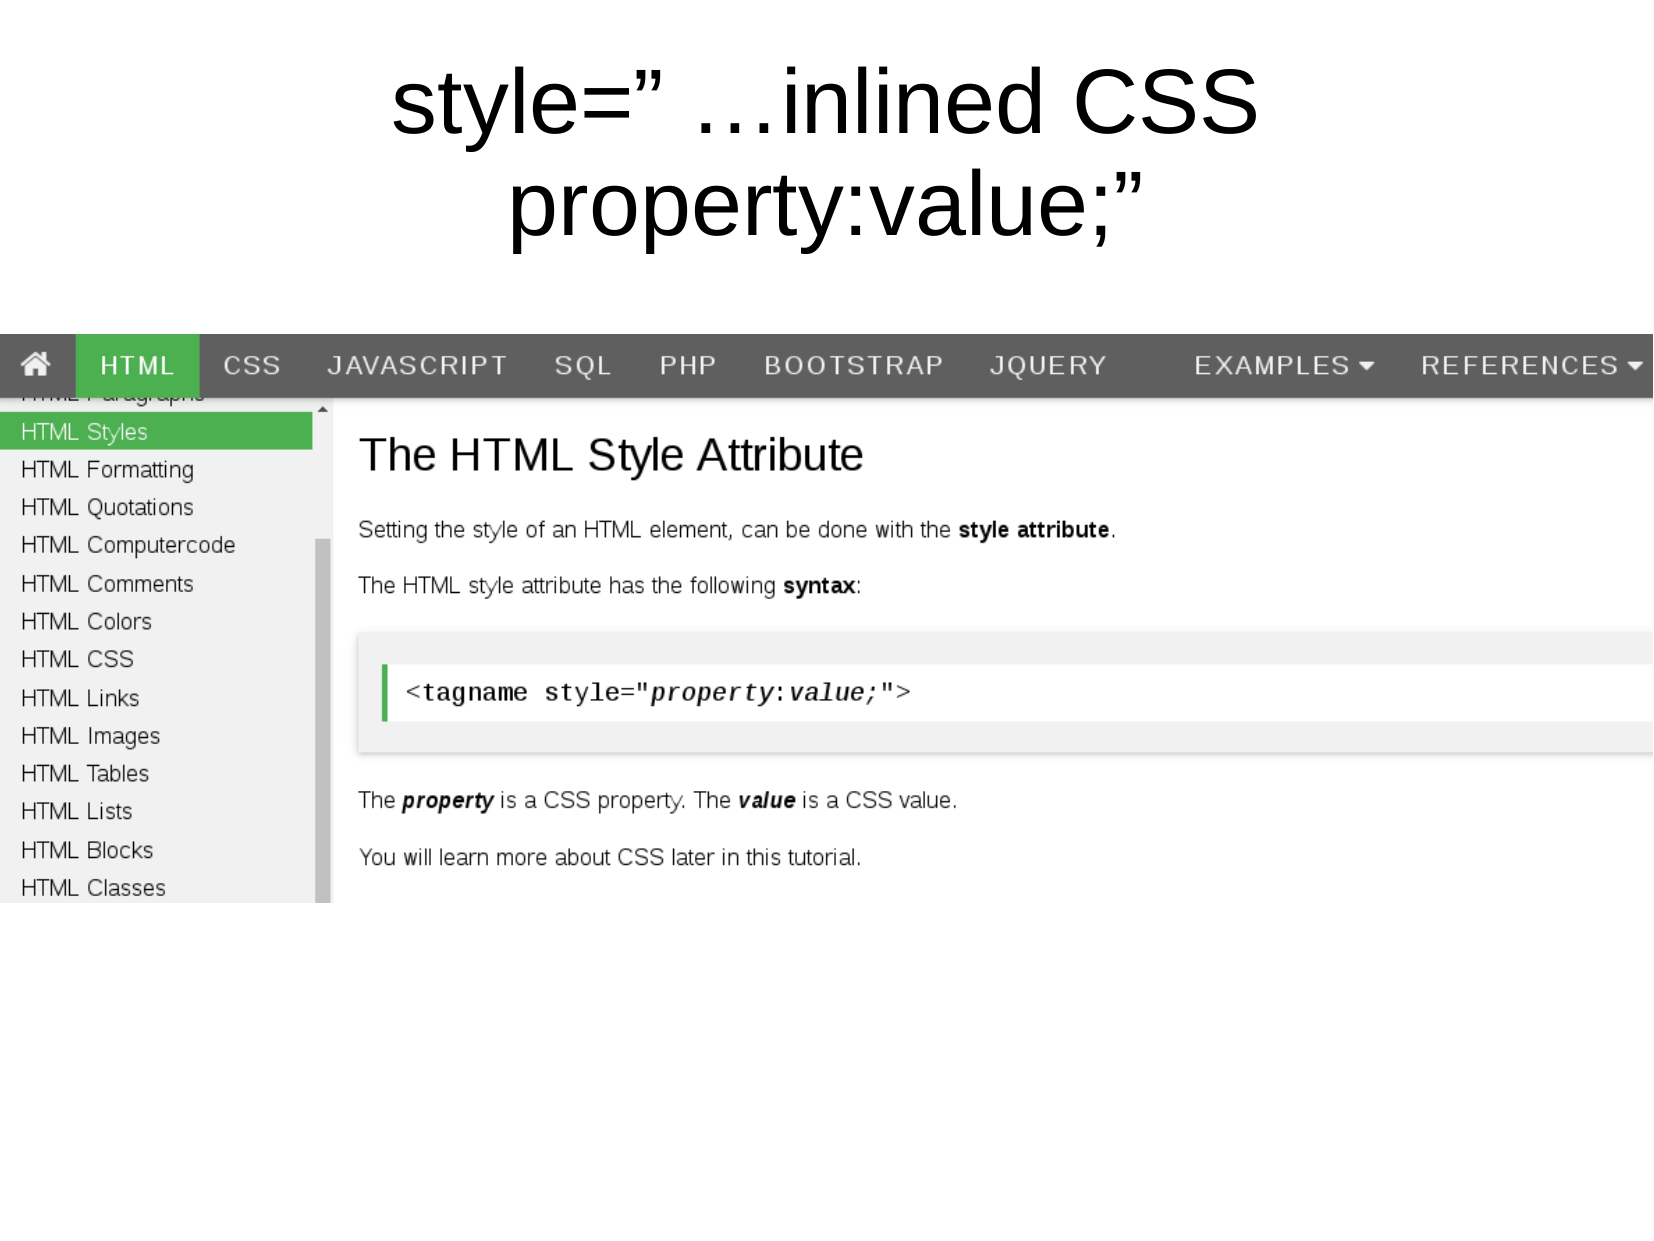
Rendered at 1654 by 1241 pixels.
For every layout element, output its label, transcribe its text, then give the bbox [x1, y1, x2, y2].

picture [0, 334, 1653, 903]
title style=” …inlined CSS property:value;” [82, 49, 1571, 257]
